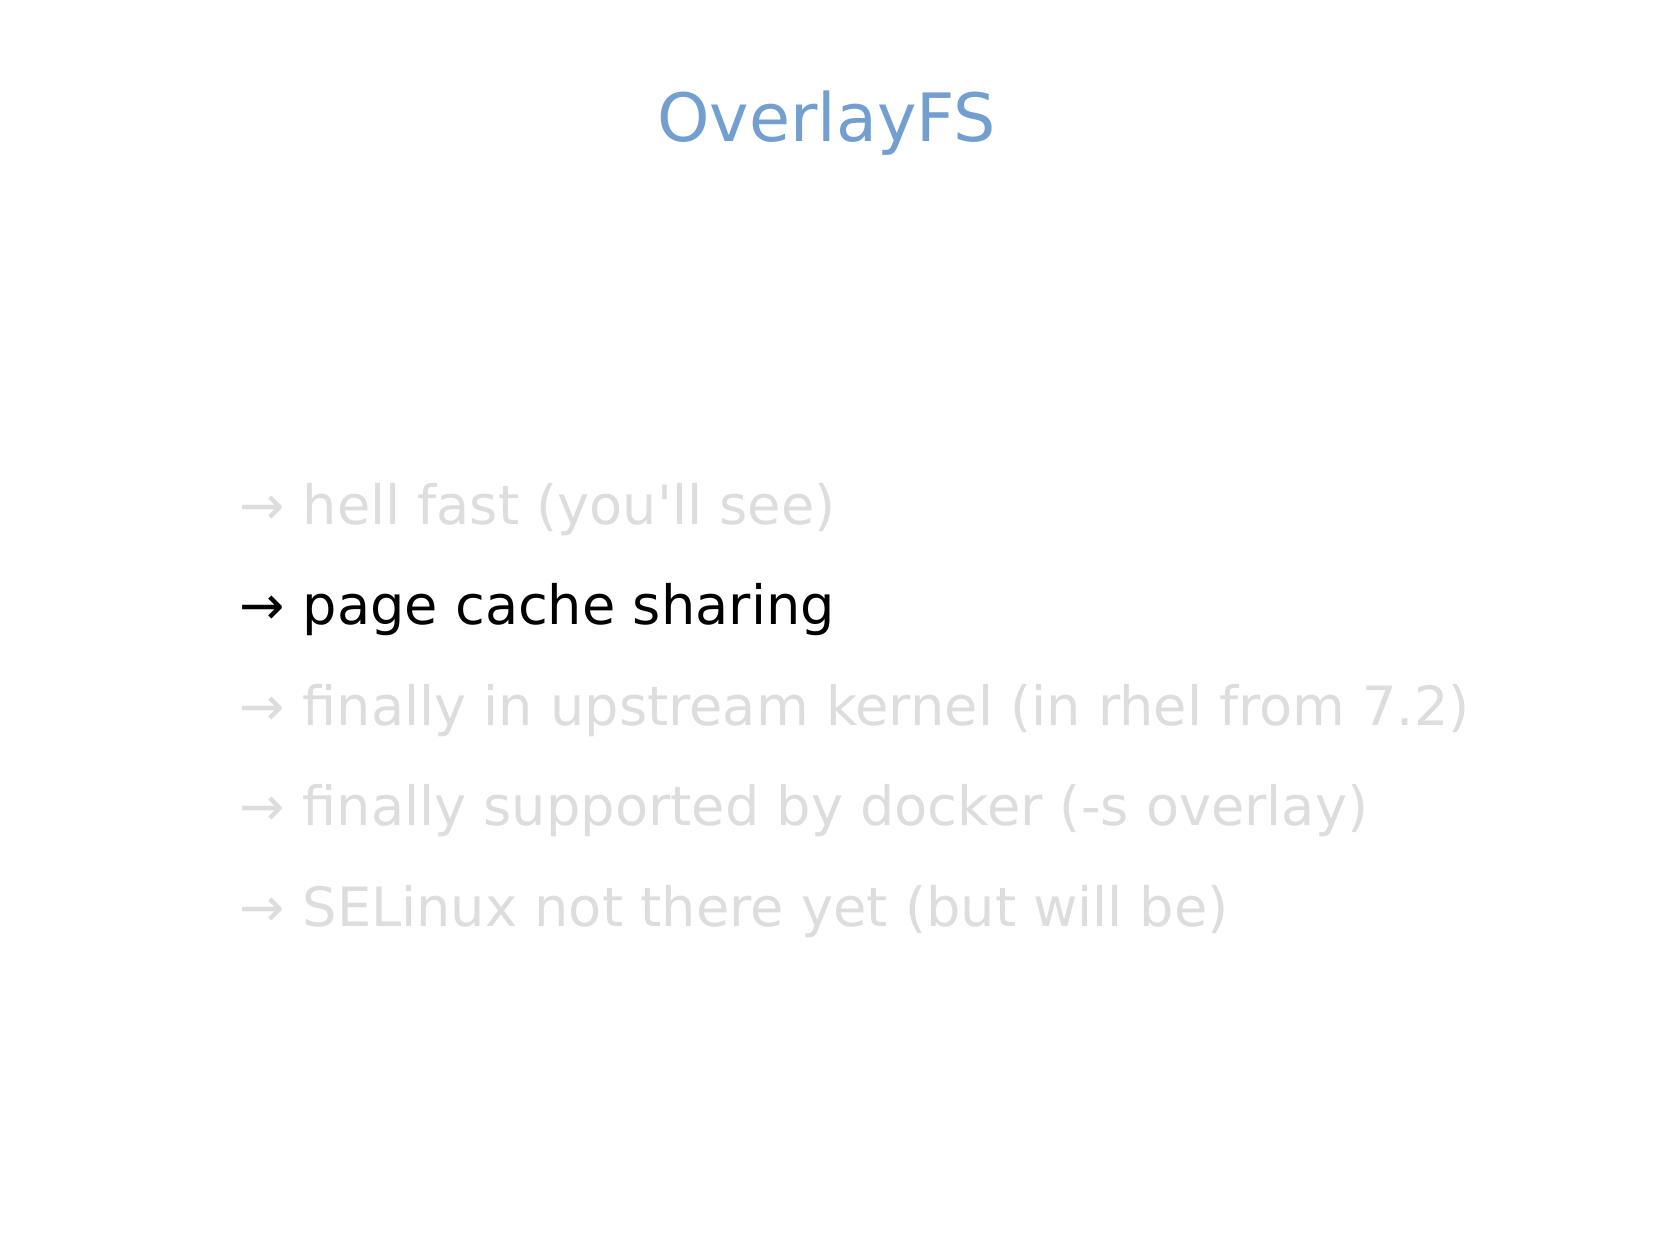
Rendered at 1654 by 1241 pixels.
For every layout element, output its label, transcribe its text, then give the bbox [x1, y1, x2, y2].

text_box OverlayFS [642, 72, 1012, 166]
text_box → hell fast (you'll see) → page cache sharing → finally in upstream kernel (in rhel from 7.2) → finally supported by docker (-s overlay) → SELinux not there yet (but will be) [225, 435, 1516, 946]
